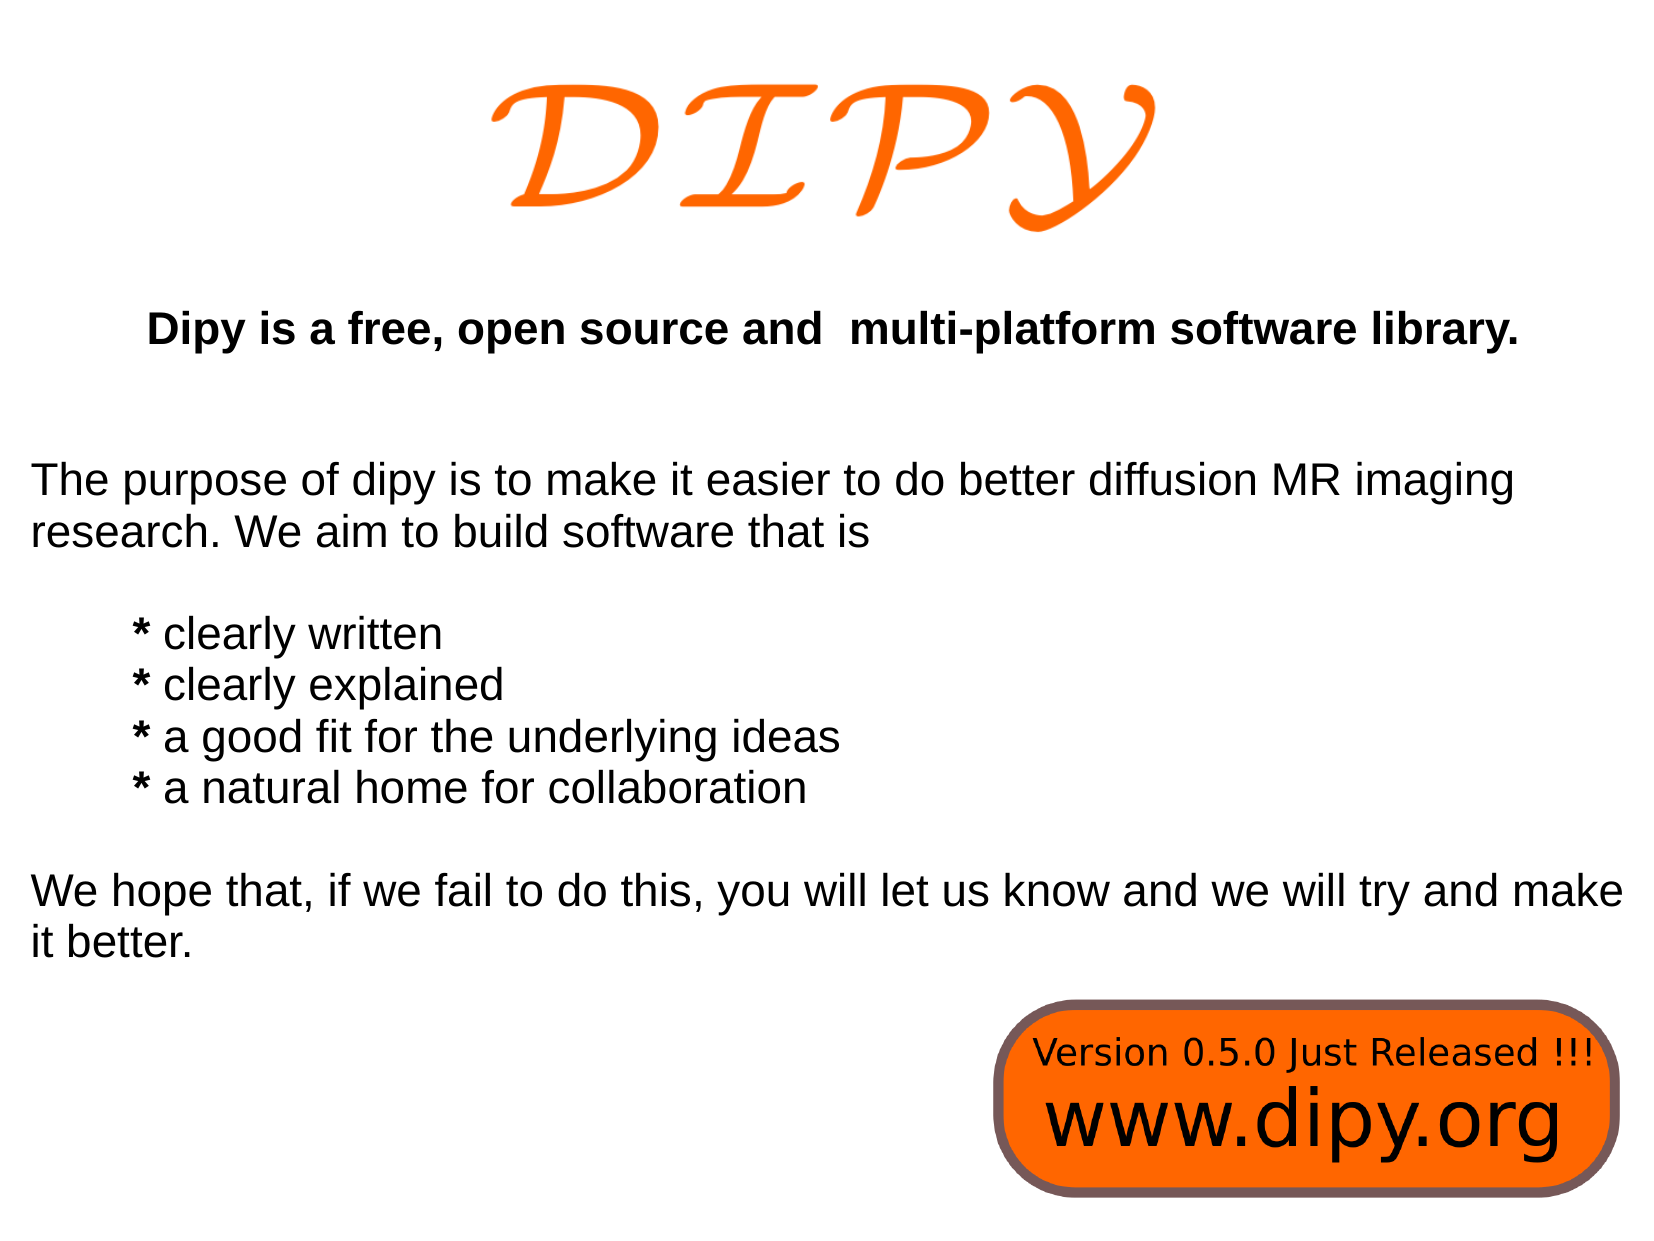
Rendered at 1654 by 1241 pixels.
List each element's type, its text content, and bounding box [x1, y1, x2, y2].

text_box Dipy is a free, open source and multi-platform software library. [131, 295, 1536, 362]
picture [974, 950, 1654, 1235]
text_box The purpose of dipy is to make it easier to do better diffusion MR imaging research. We aim to build software that is * clearly written * clearly explained * a good fit for the underlying ideas * a natural home for collaboration We hope that, if we fail to do this, you will let us know and we will try and make it better. [15, 446, 1654, 975]
picture [366, 0, 1282, 290]
